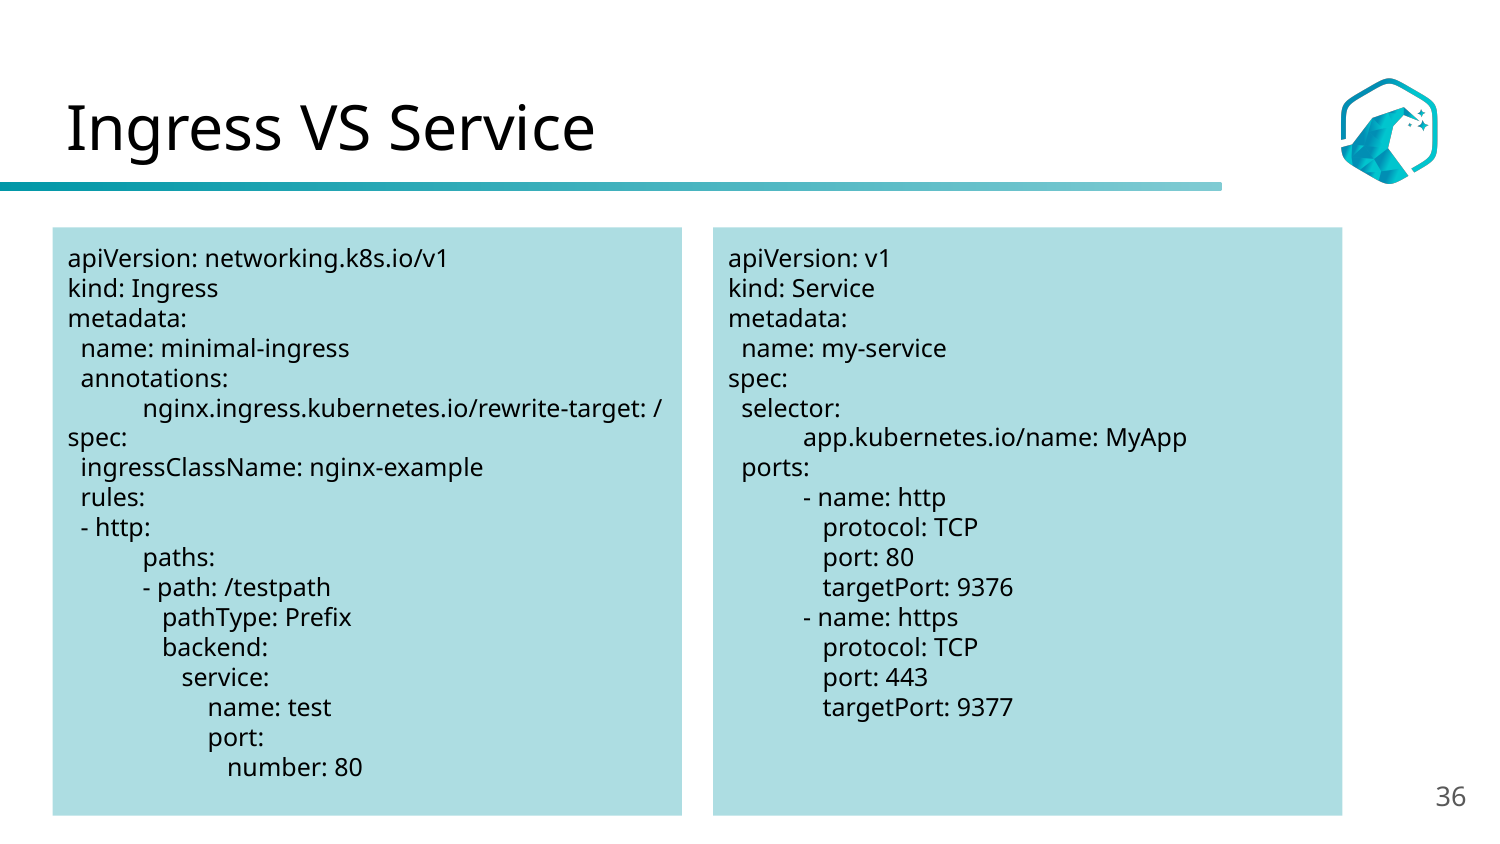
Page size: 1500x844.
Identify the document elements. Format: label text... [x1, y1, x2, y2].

slide_number <number> [1391, 764, 1482, 829]
text_box apiVersion: networking.k8s.io/v1 kind: Ingress metadata: name: minimal-ingress annotations: nginx.ingress.kubernetes.io/rewrite-target: / spec: ingressClassName: nginx-example rules: - http: paths: - path: /testpath pathType: Prefix backend: service: name: test port: number: 80 [52, 227, 682, 816]
text_box apiVersion: v1 kind: Service metadata: name: my-service spec: selector: app.kubernetes.io/name: MyApp ports: - name: http protocol: TCP port: 80 targetPort: 9376 - name: https protocol: TCP port: 443 targetPort: 9377 [713, 227, 1343, 816]
picture [1330, 167, 1449, 188]
title Ingress VS Service [51, 72, 1449, 167]
